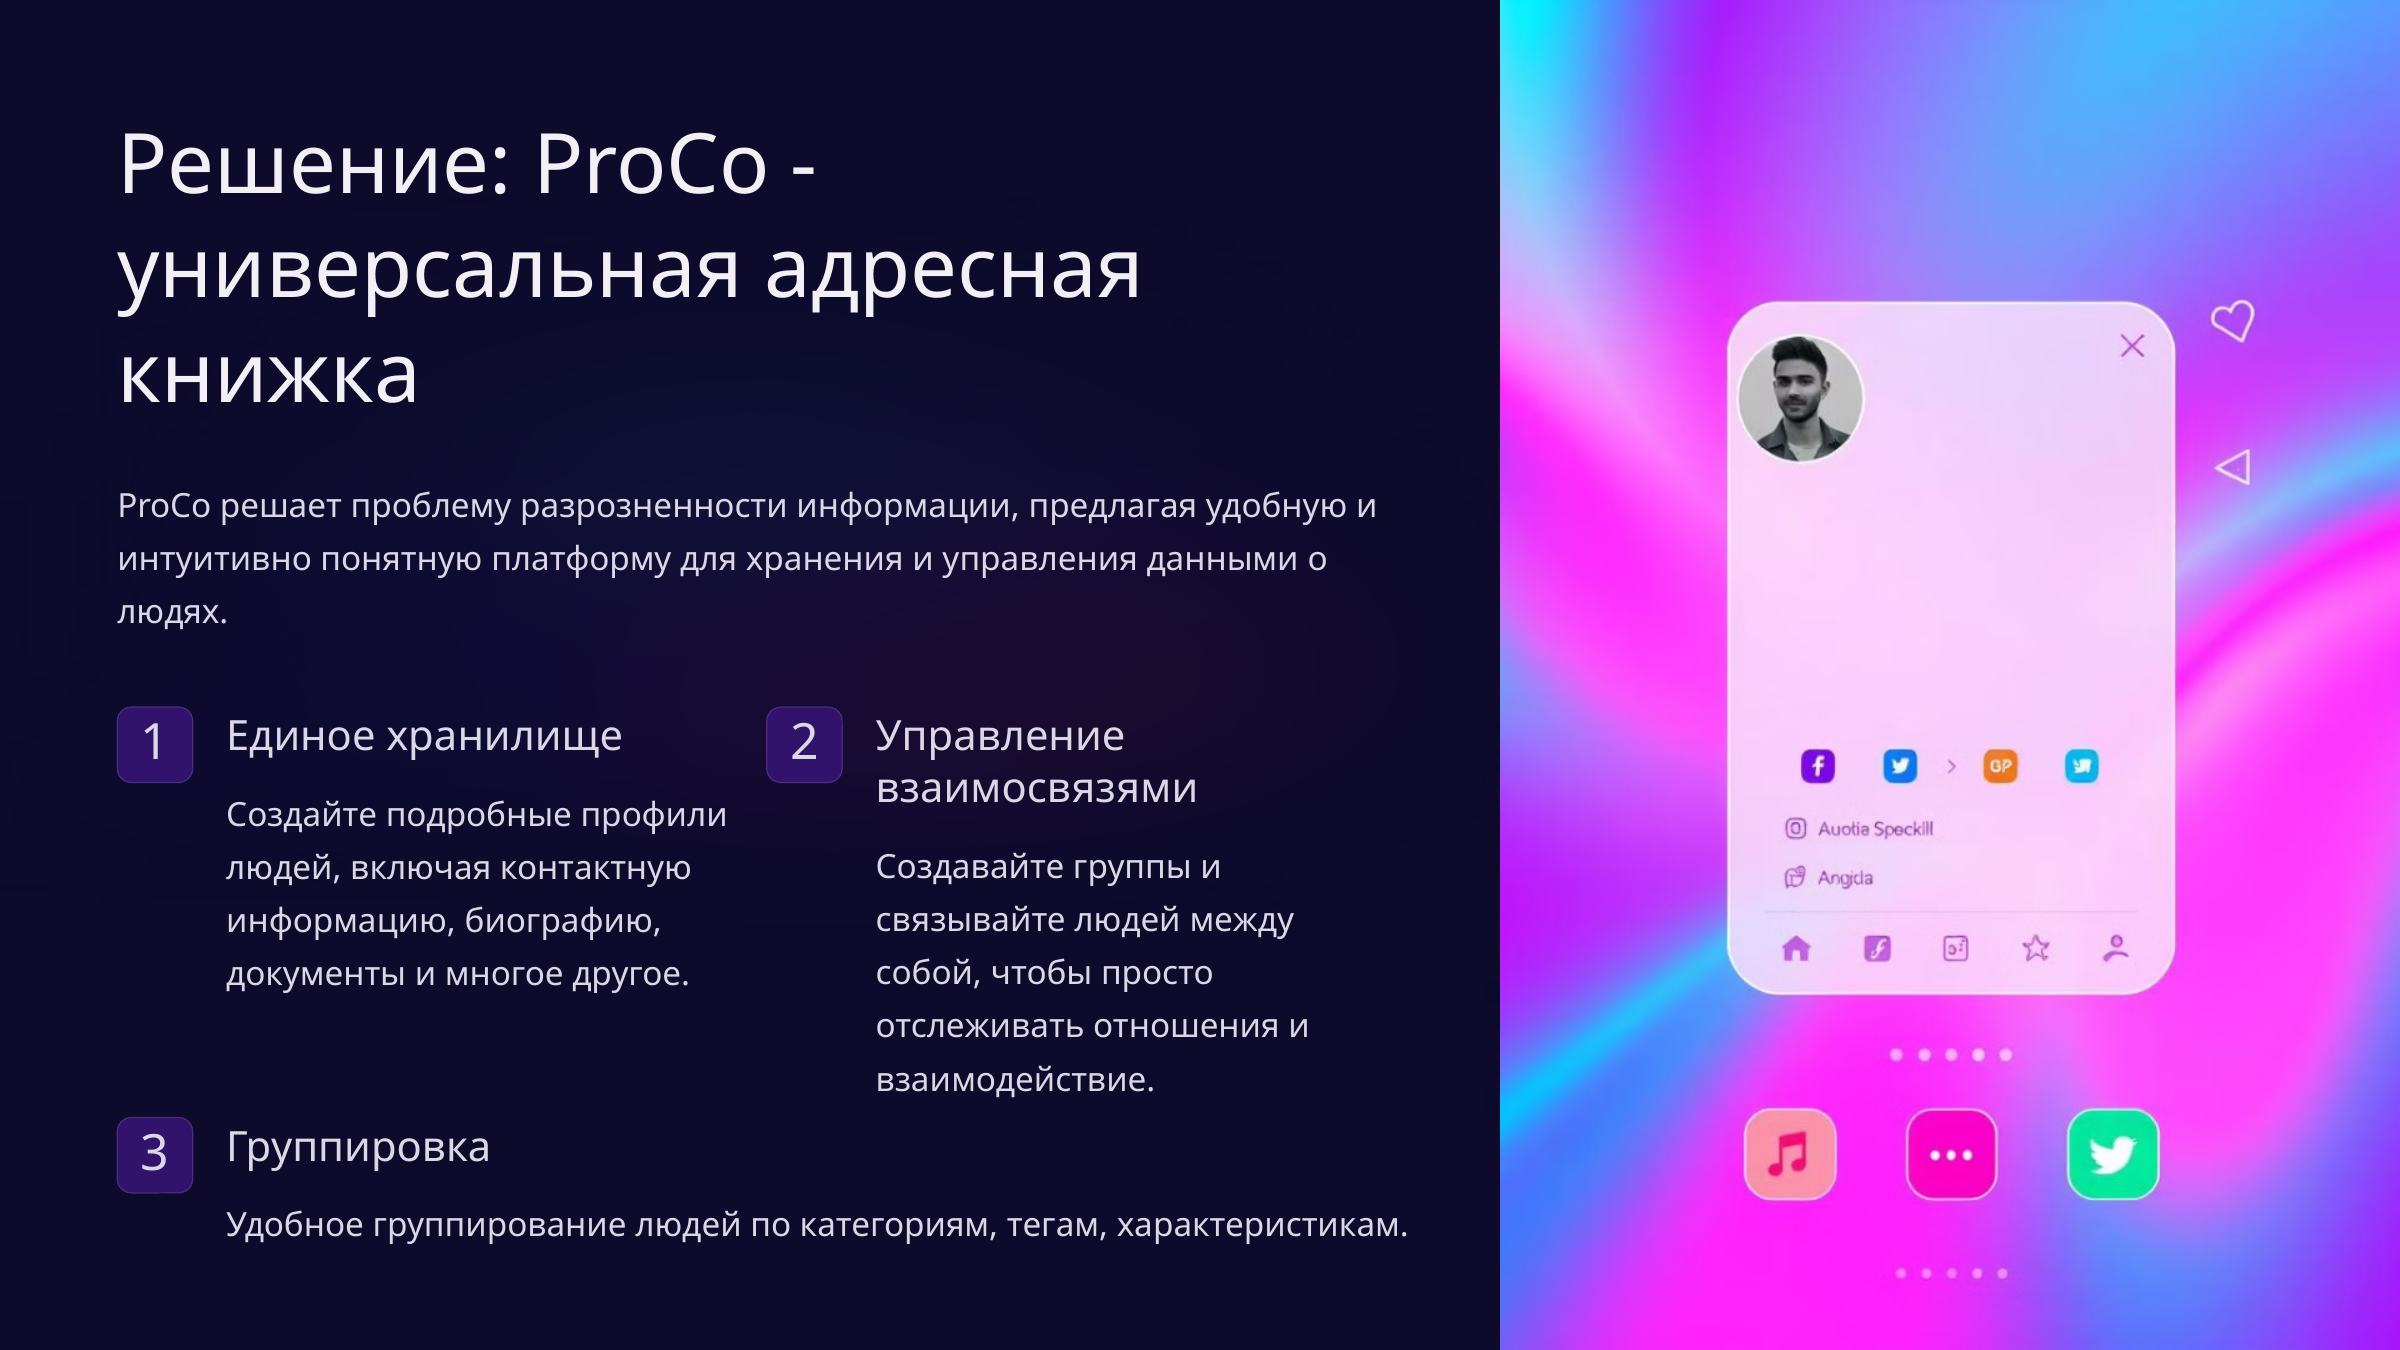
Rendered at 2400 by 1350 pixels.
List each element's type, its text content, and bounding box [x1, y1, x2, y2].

text_box 1 [145, 719, 164, 770]
text_box Группировка [378, 1141, 391, 1158]
text_box [117, 707, 193, 783]
text_box Создавайте группы и связывайте людей между собой, чтобы просто отслеживать отношения и взаимодействие. [875, 831, 1383, 1047]
text_box Группировка [252, 1141, 265, 1158]
text_box [766, 707, 843, 783]
text_box Создайте подробные профили людей, включая контактную информацию, биографию, документы и многое другое. [226, 779, 734, 994]
picture [1500, 0, 2400, 1350]
text_box Группировка [226, 1117, 646, 1170]
text_box 2 [790, 719, 819, 770]
text_box Удобное группирование людей по категориям, тегам, характеристикам. [226, 1189, 1383, 1244]
text_box Единое хранилище [226, 707, 654, 760]
text_box ProCo решает проблему разрозненности информации, предлагая удобную и интуитивно понятную платформу для хранения и управления данными о людях. [117, 470, 1383, 632]
text_box Решение: ProCo - универсальная адресная книжка [117, 106, 1383, 421]
text_box Управление взаимосвязями [875, 707, 1383, 812]
text_box 3 [140, 1130, 170, 1181]
text_box [117, 1117, 193, 1193]
